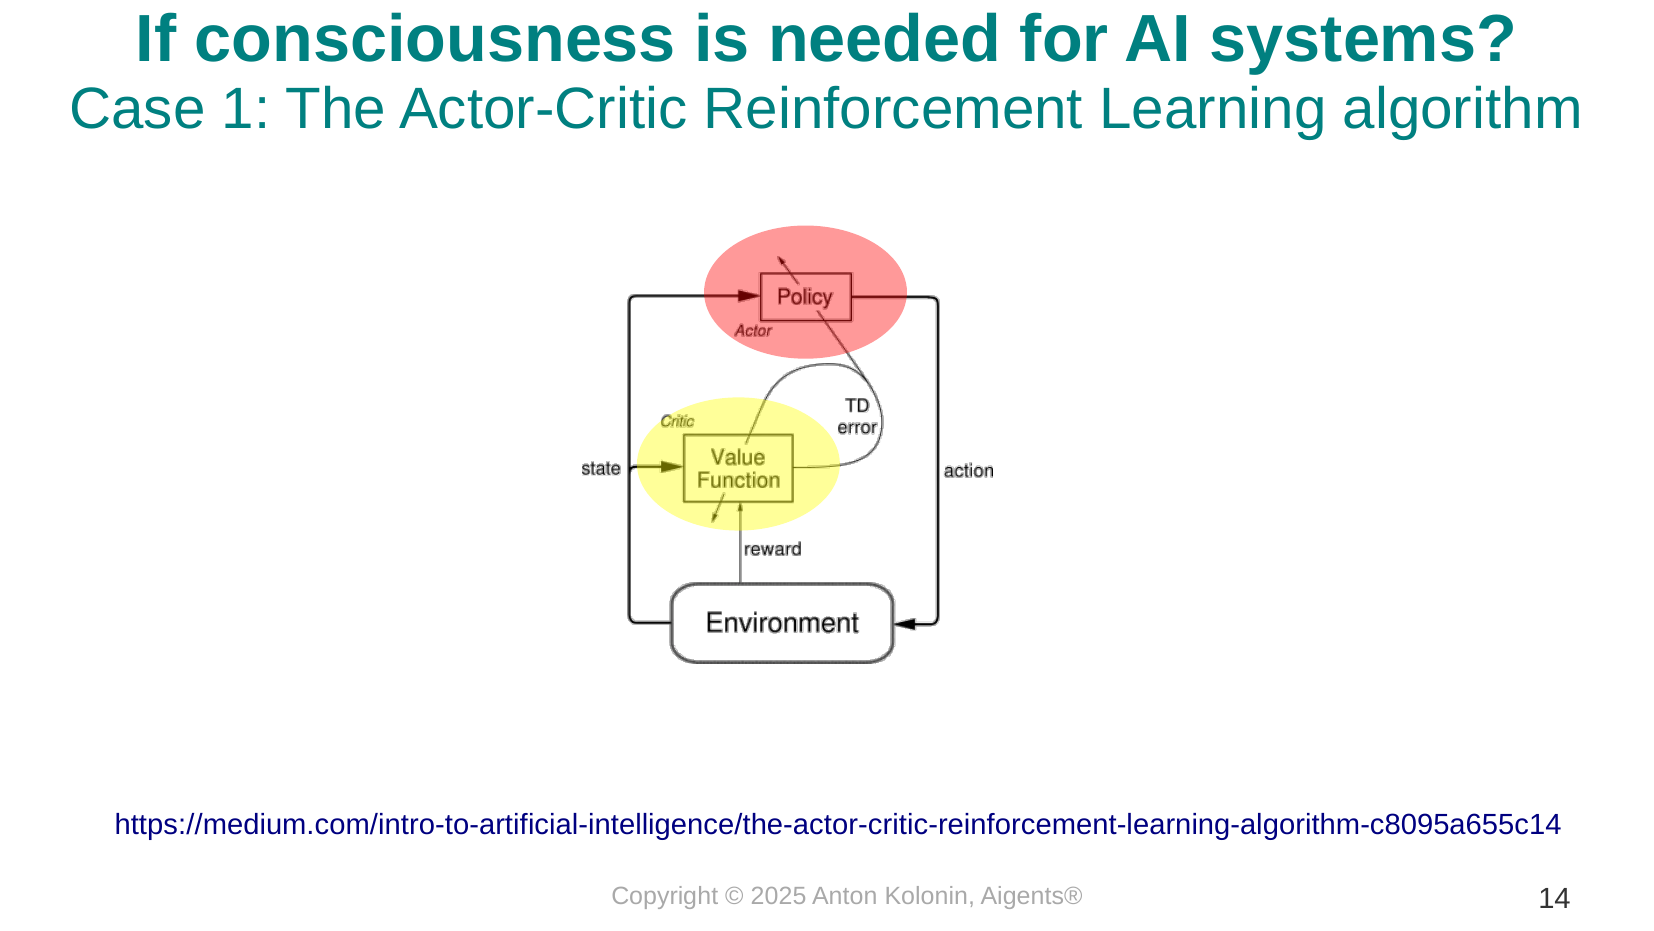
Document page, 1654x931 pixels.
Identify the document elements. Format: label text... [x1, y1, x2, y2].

text_box [636, 397, 840, 531]
text_box [704, 225, 907, 359]
text_box https://medium.com/intro-to-artificial-intelligence/the-actor-critic-reinforcement-learning-algorithm-c8095a655c14 [99, 800, 1579, 849]
text_box If consciousness is needed for AI systems? Case 1: The Actor-Critic Reinforcement Learning algorithm [0, 0, 1654, 150]
picture [582, 256, 993, 664]
